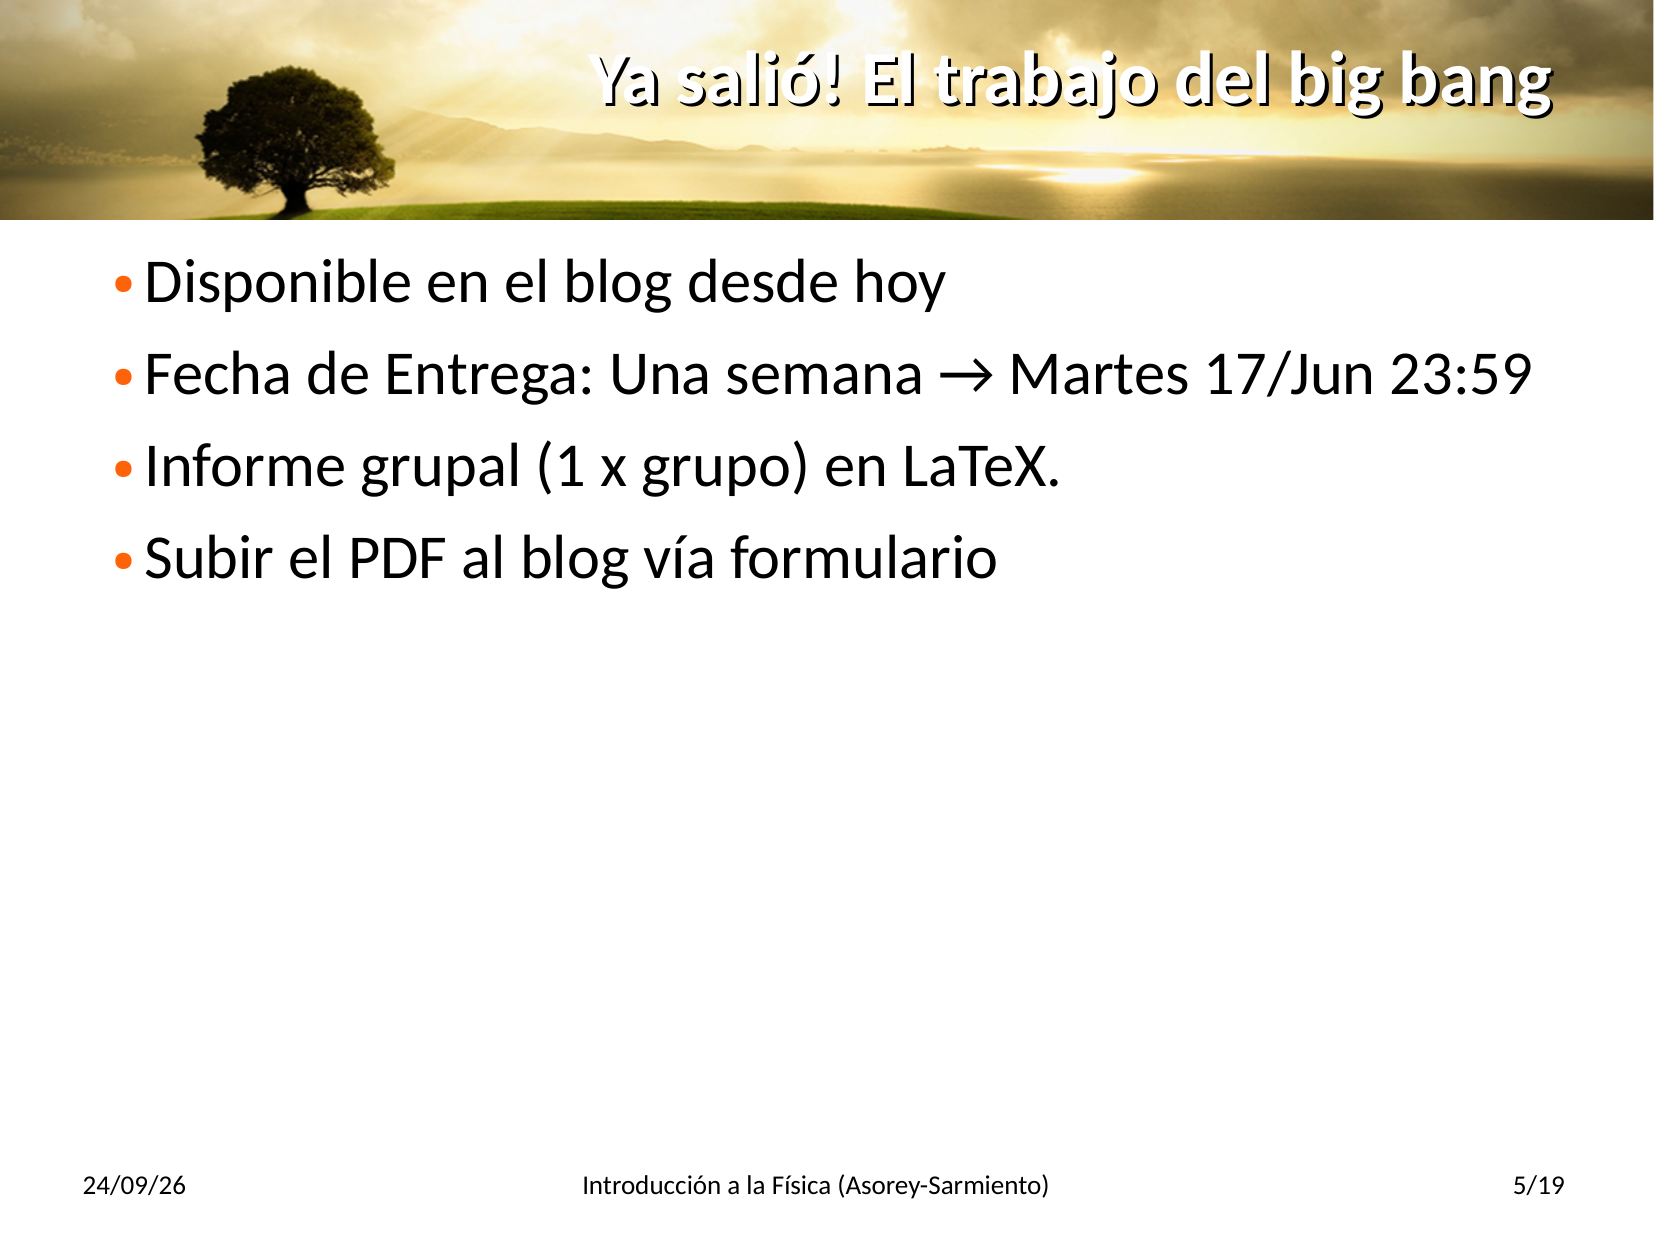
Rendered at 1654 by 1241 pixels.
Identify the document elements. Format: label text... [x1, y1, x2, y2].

picture [0, 0, 1654, 220]
title Ya salió! El trabajo del big bang [75, 19, 1564, 151]
list Disponible en el blog desde hoy Fecha de Entrega: Una semana → Martes 17/Jun 23:59 Informe grupal (1 x grupo) en LaTeX. Subir el PDF al blog vía formulario [82, 255, 1571, 975]
